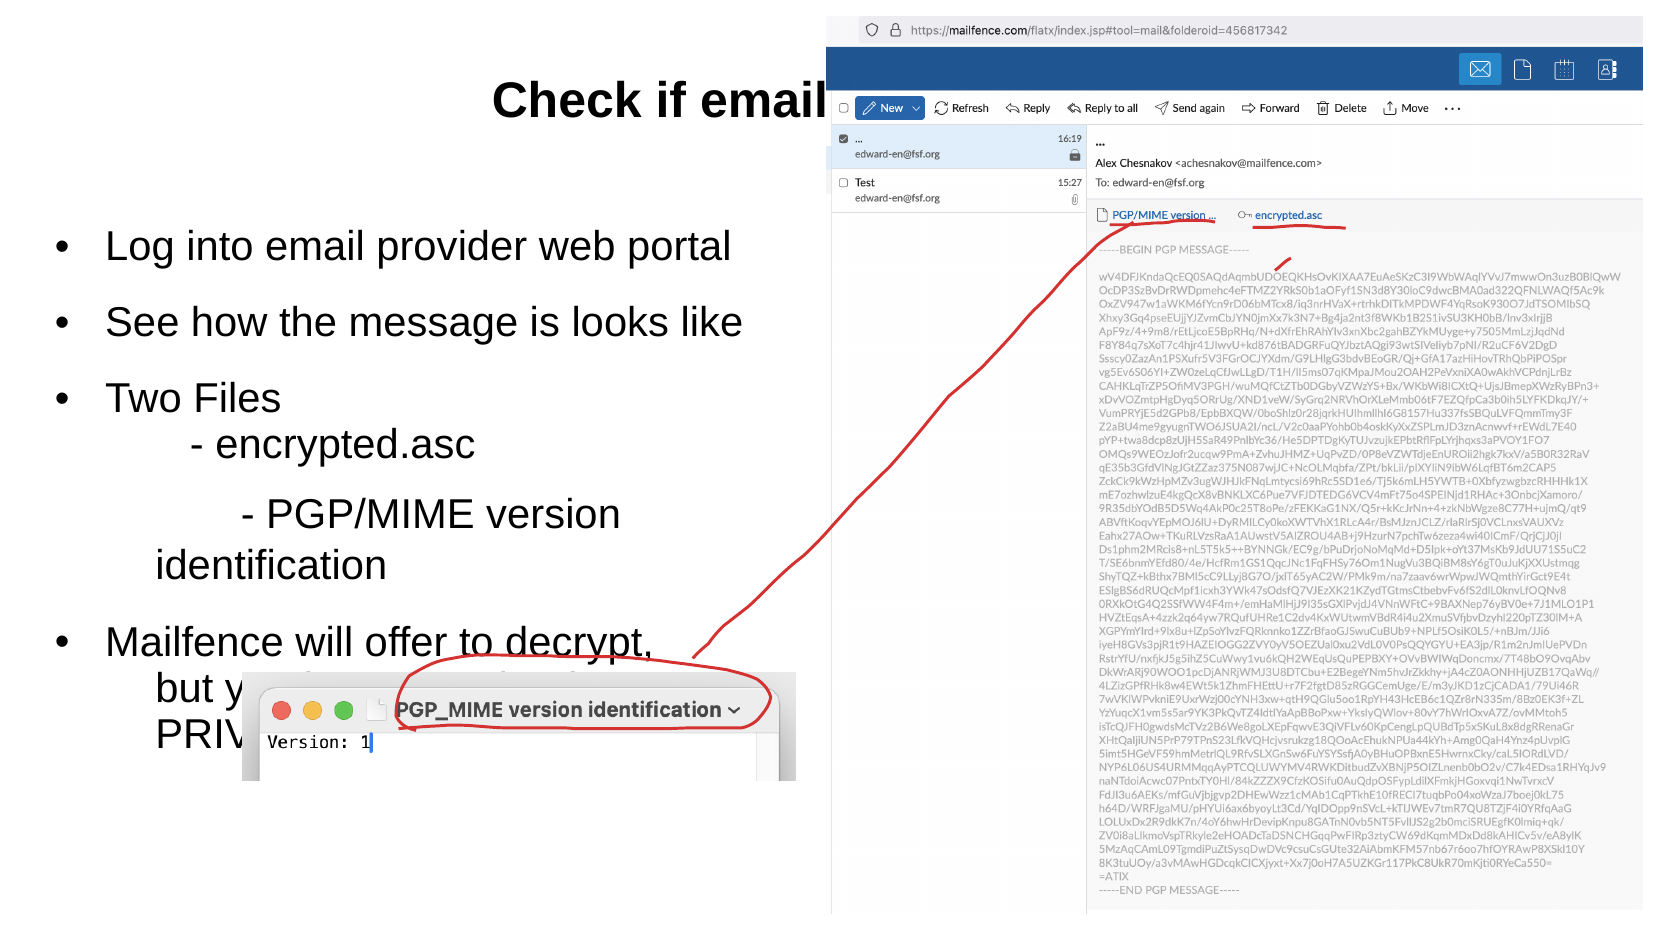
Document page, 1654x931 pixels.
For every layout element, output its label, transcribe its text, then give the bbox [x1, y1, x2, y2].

title Check if email is encrypted [108, 42, 826, 158]
list Log into email provider web portal See how the message is looks like Two Files - encrypted.asc - PGP/MIME version identification Mailfence will offer to decrypt, but you have to upload your PRIVATE Key [50, 222, 826, 862]
picture [398, 672, 769, 727]
picture [826, 16, 1643, 914]
picture [242, 672, 796, 781]
